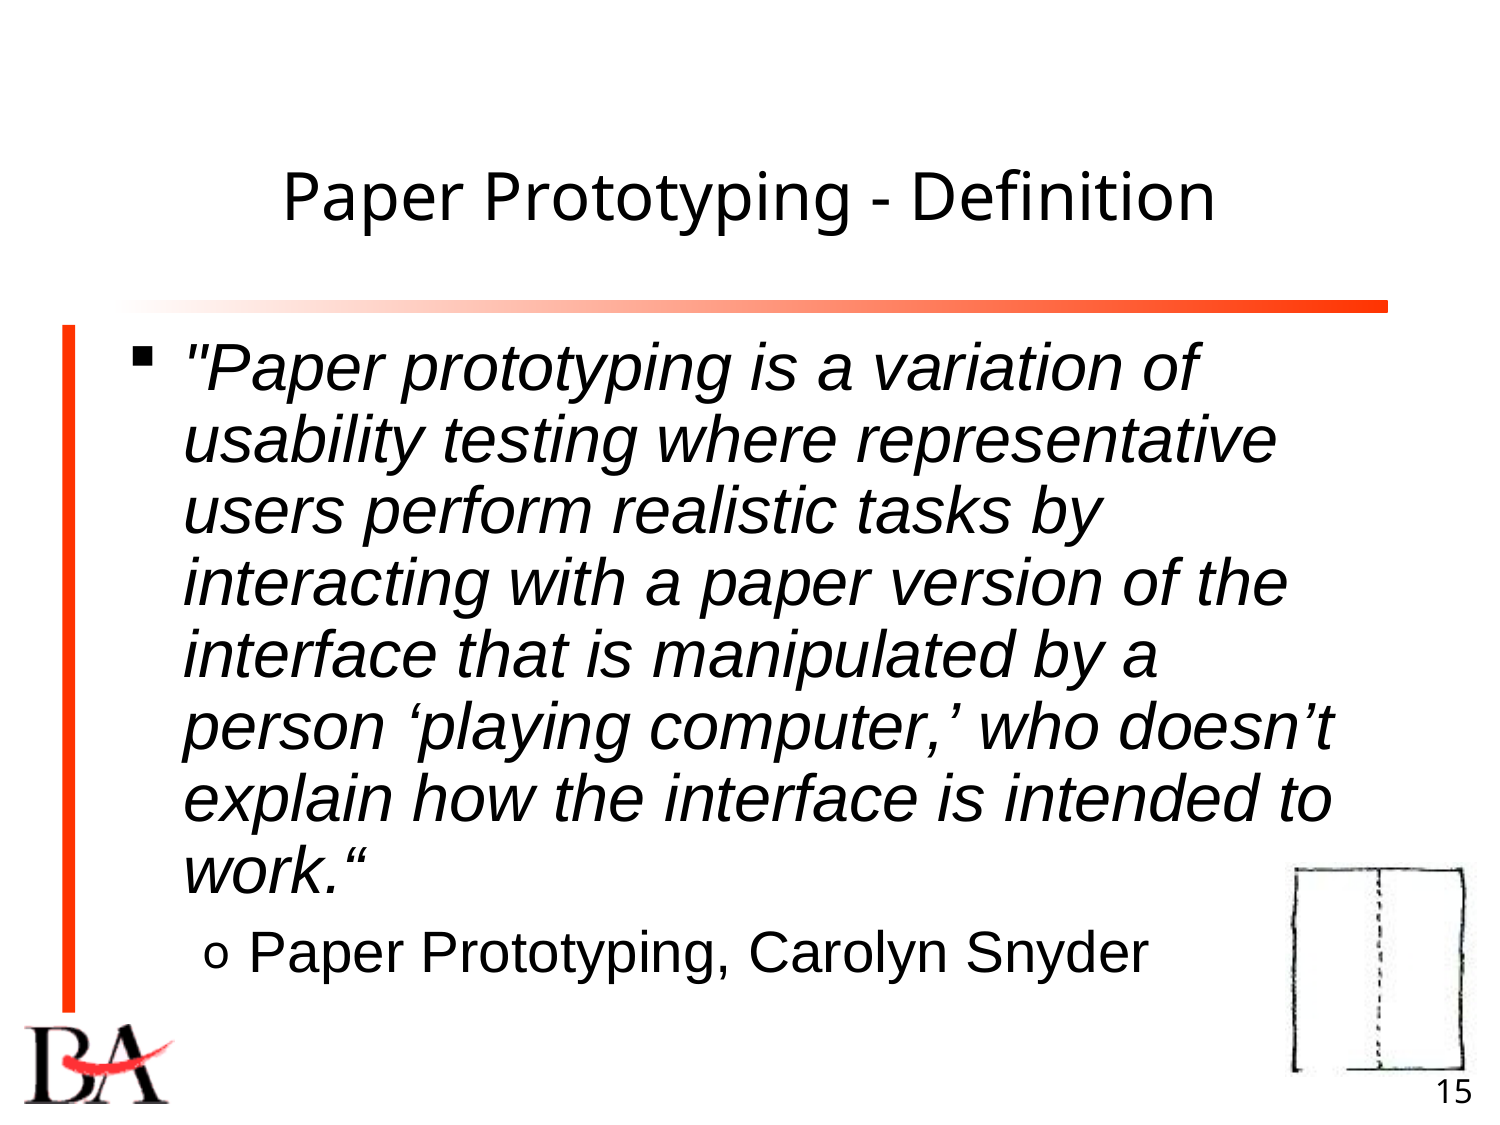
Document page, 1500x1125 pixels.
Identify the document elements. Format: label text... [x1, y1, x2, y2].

chart [1285, 862, 1477, 1077]
list "Paper prototyping is a variation of usability testing where representative users perform realistic tasks by interacting with a paper version of the interface that is manipulated by a person ‘playing computer,’ who doesn’t explain how the interface is intended to work.“ Paper Prototyping, Carolyn Snyder [112, 324, 1388, 1051]
title Paper Prototyping - Definition [112, 99, 1388, 288]
picture [24, 1024, 175, 1104]
